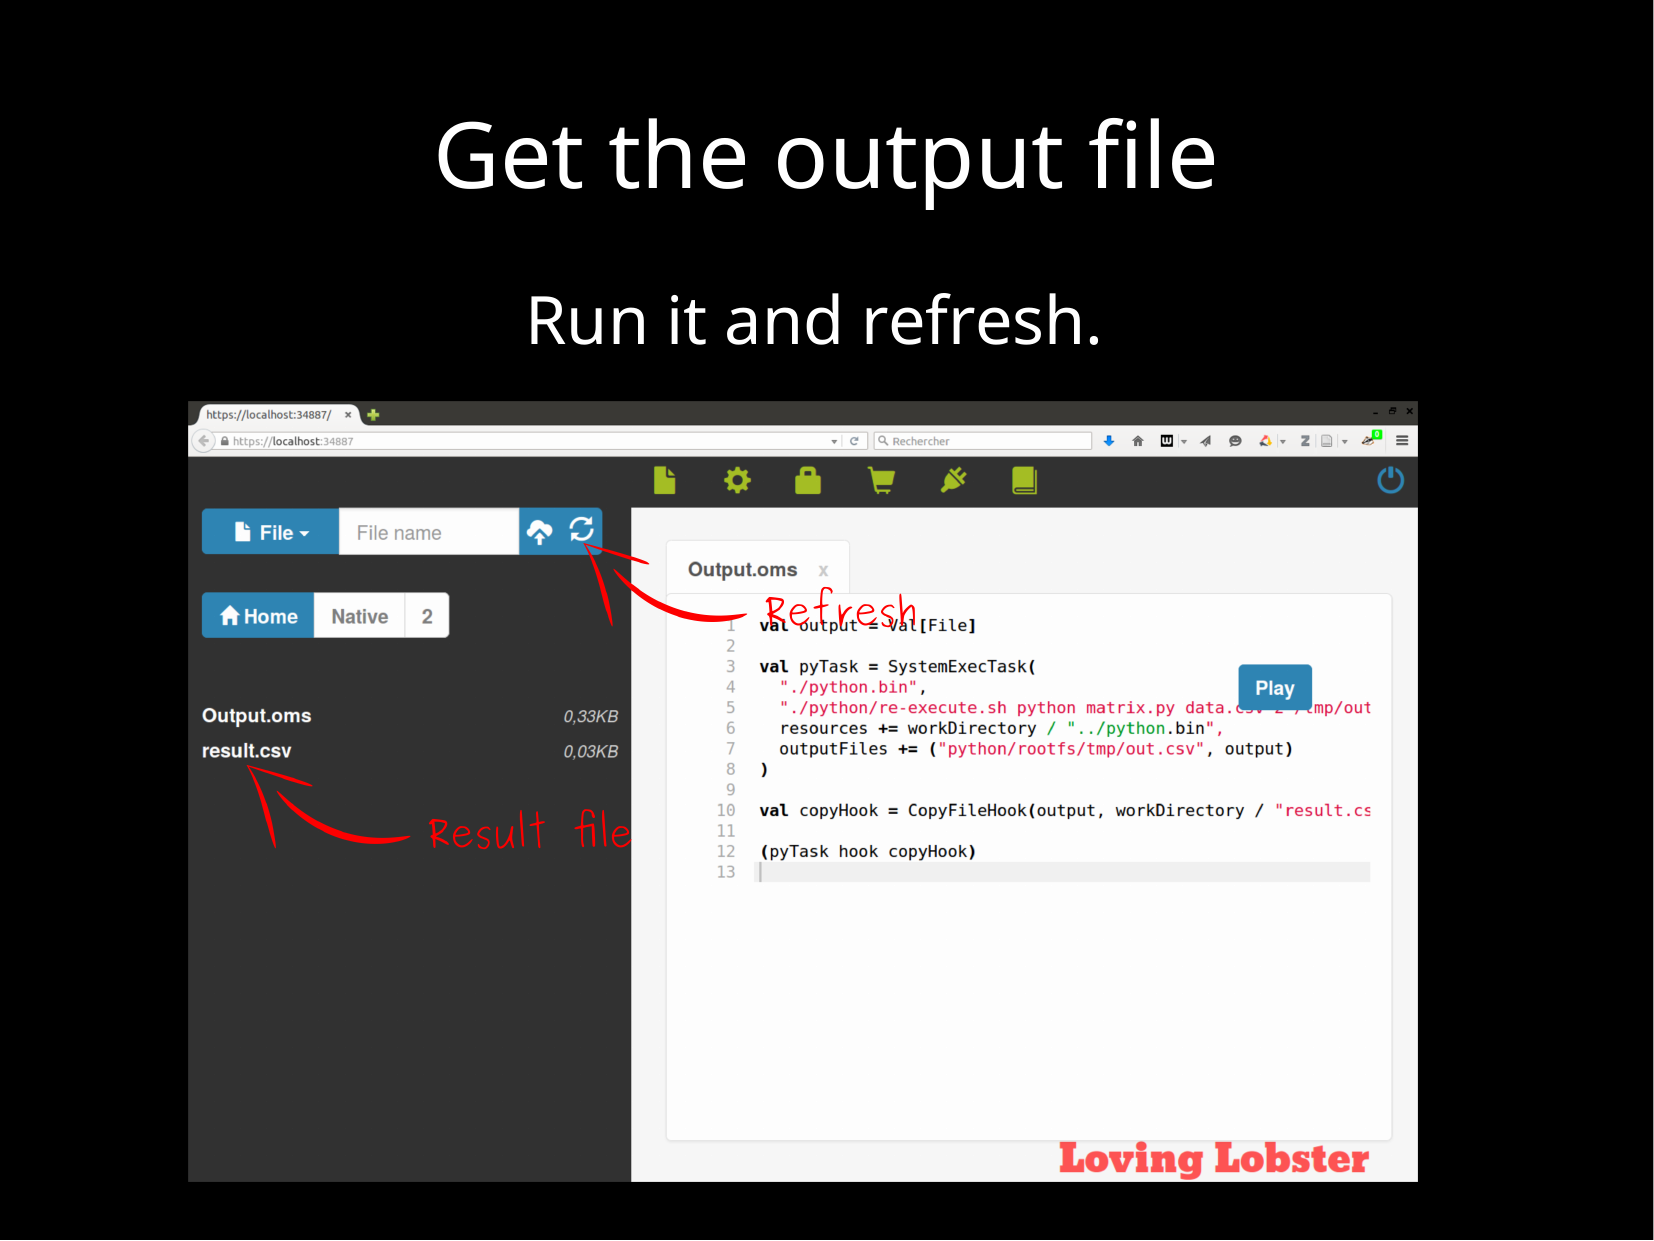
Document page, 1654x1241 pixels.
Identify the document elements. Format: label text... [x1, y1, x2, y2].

title Get the output file [82, 49, 1571, 257]
picture [188, 401, 1418, 1182]
list Run it and refresh. [70, 272, 1559, 402]
